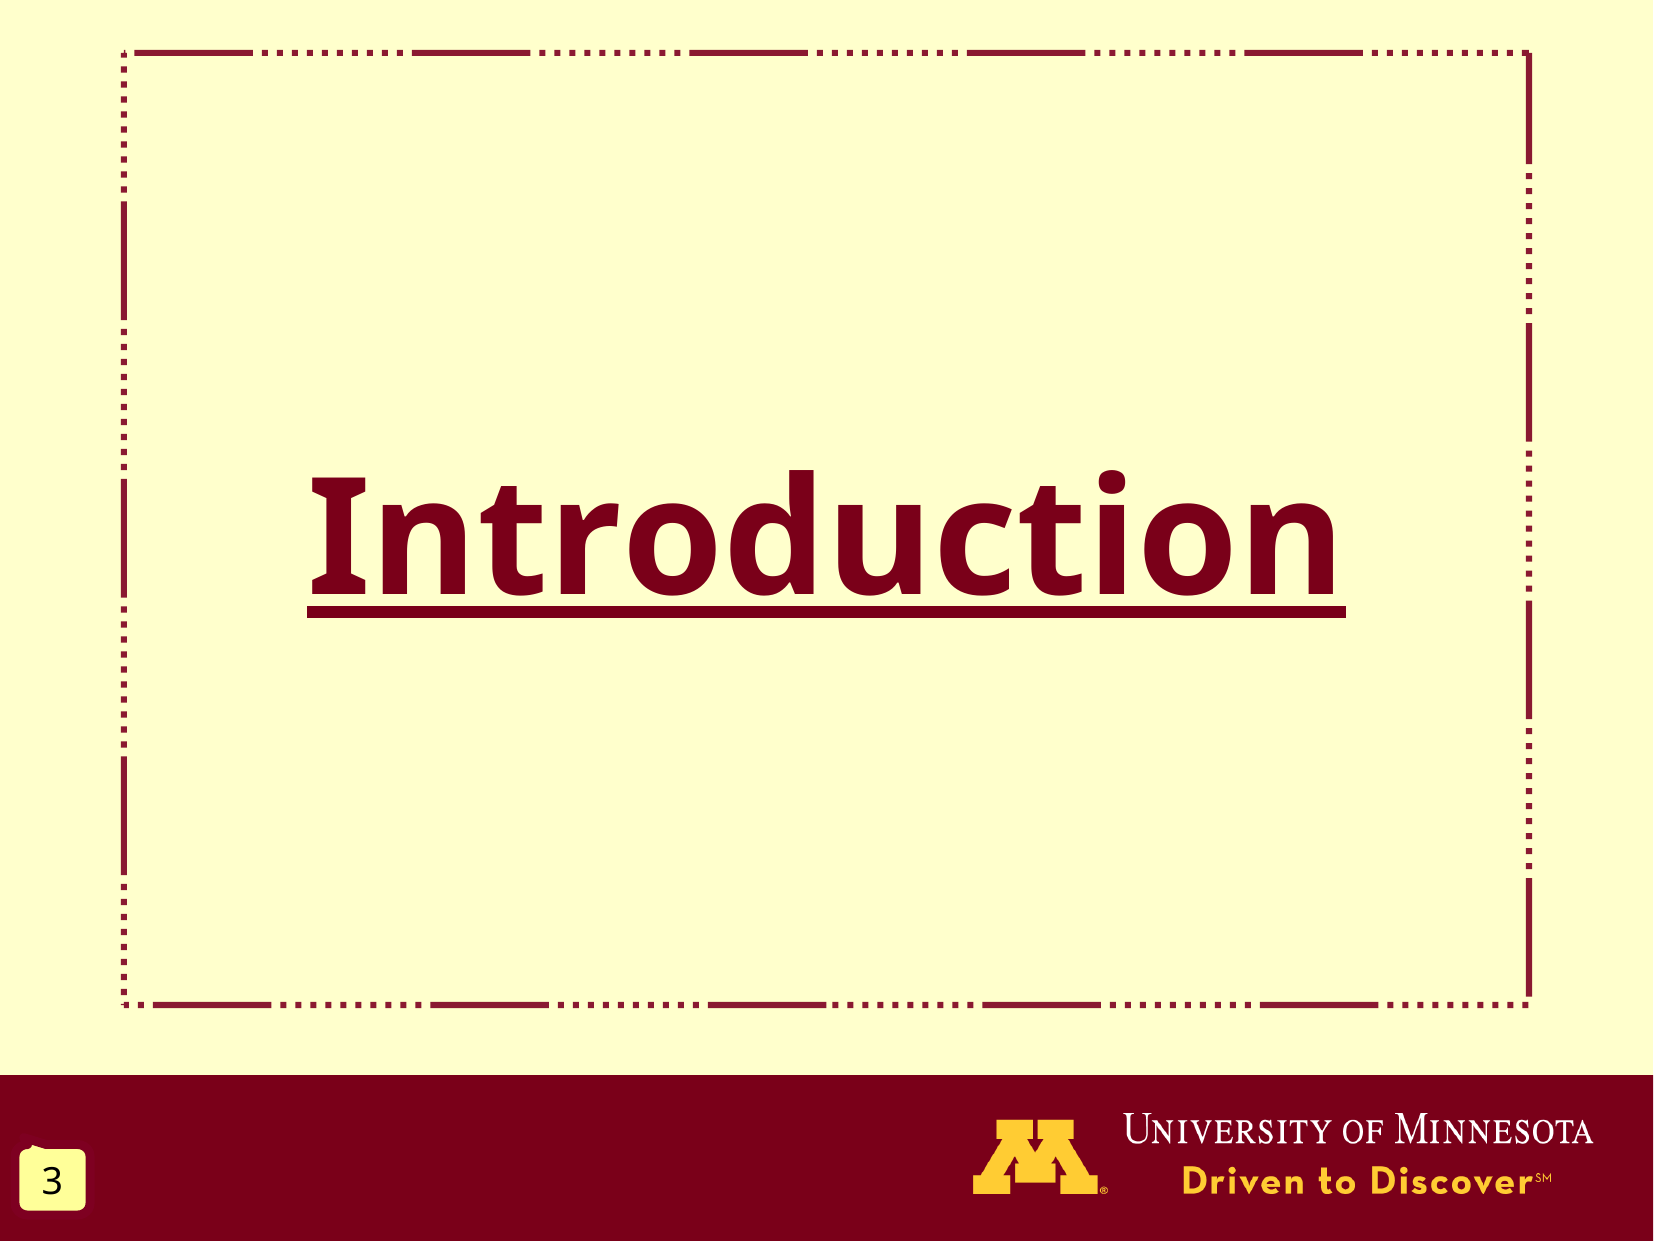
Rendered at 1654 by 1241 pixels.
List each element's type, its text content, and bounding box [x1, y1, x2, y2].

picture [0, 1075, 1654, 1241]
title Introduction [123, 52, 1529, 1006]
text_box 3 [15, 1137, 91, 1216]
